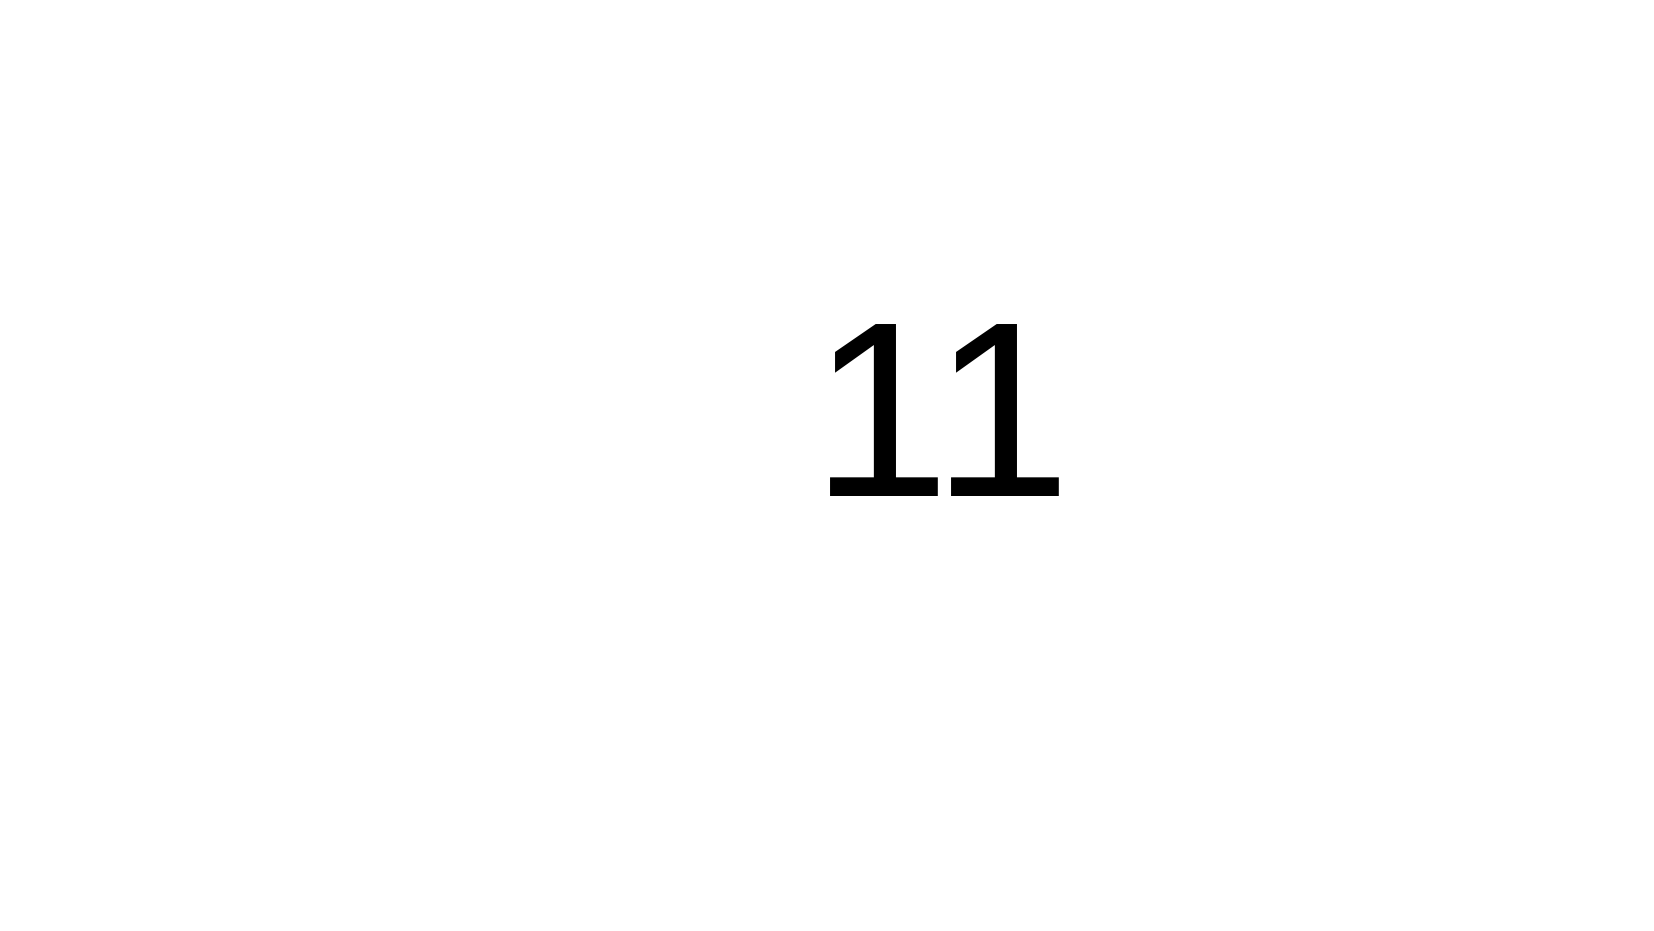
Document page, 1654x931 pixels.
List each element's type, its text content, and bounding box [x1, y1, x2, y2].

title 11 [474, 250, 1409, 571]
